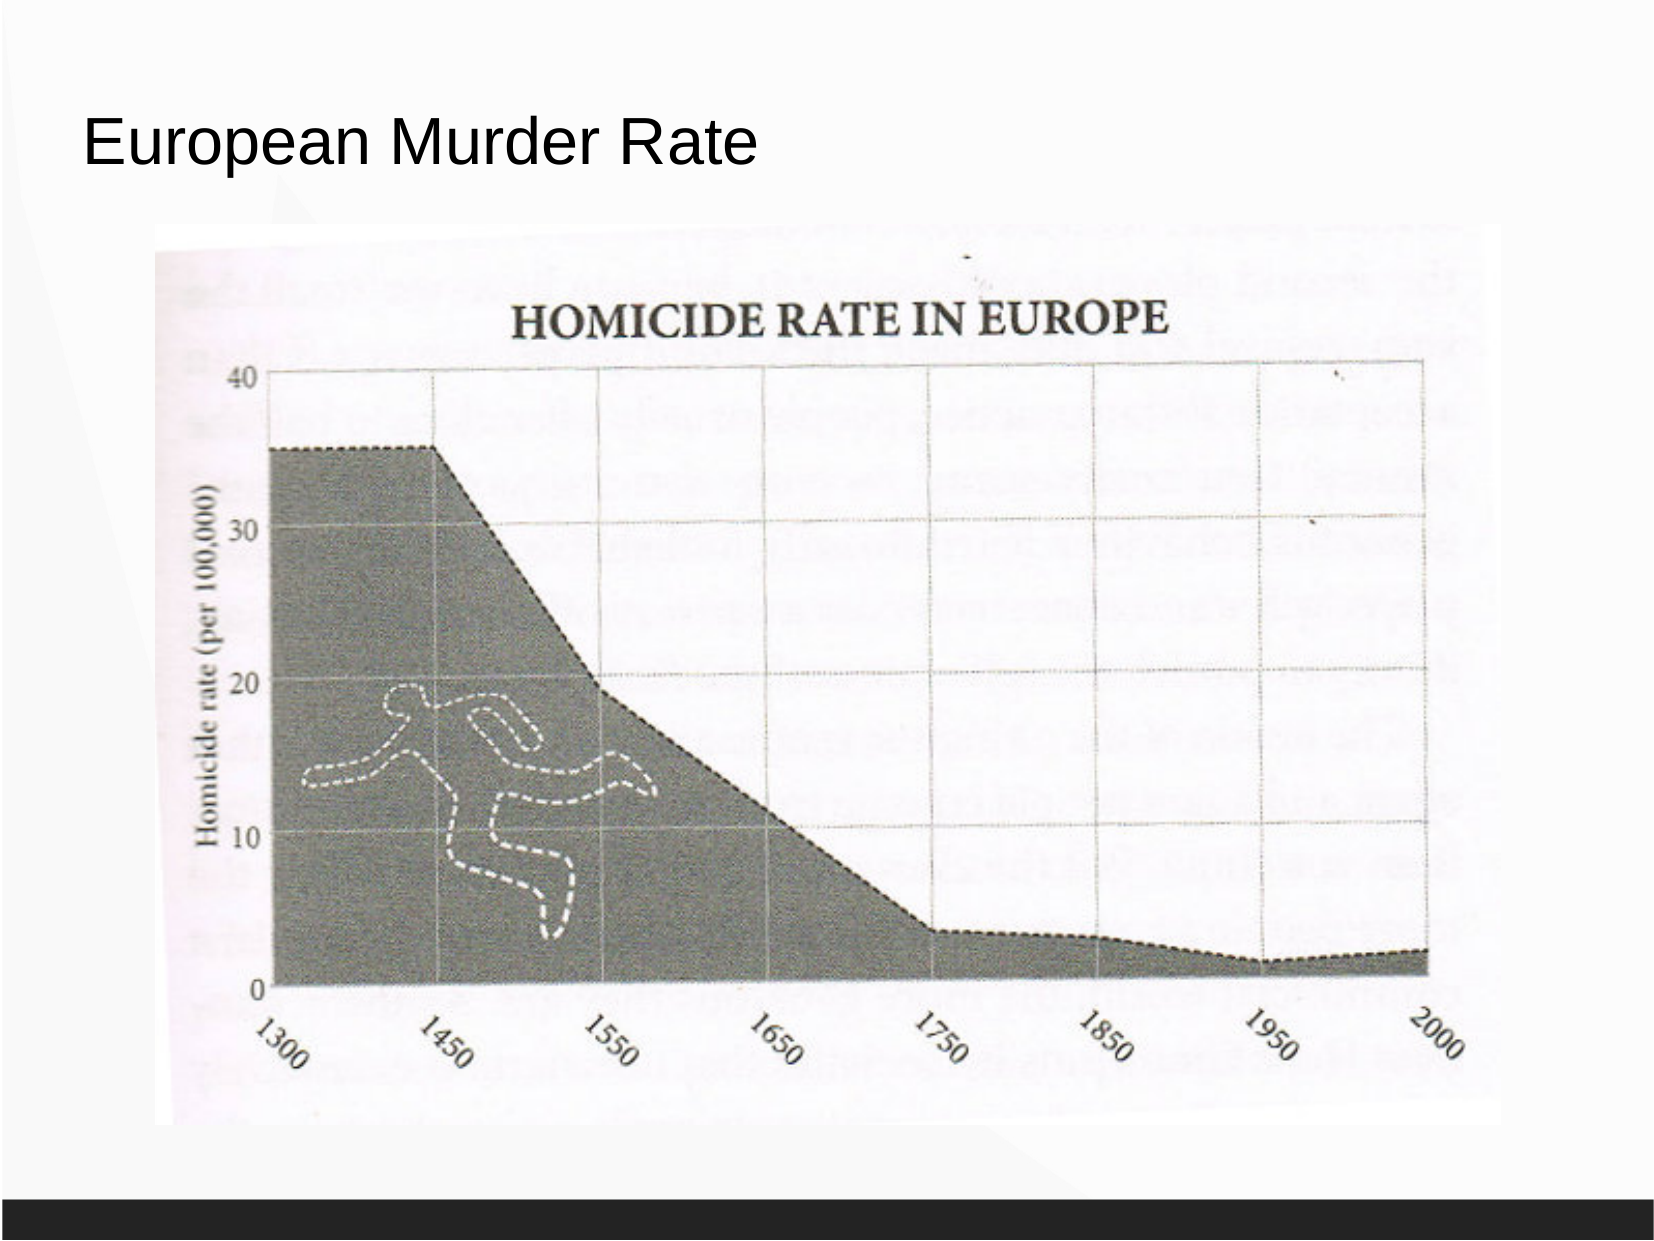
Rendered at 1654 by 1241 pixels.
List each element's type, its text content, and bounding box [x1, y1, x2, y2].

title European Murder Rate [82, 45, 1571, 238]
picture [2, 0, 1654, 1241]
